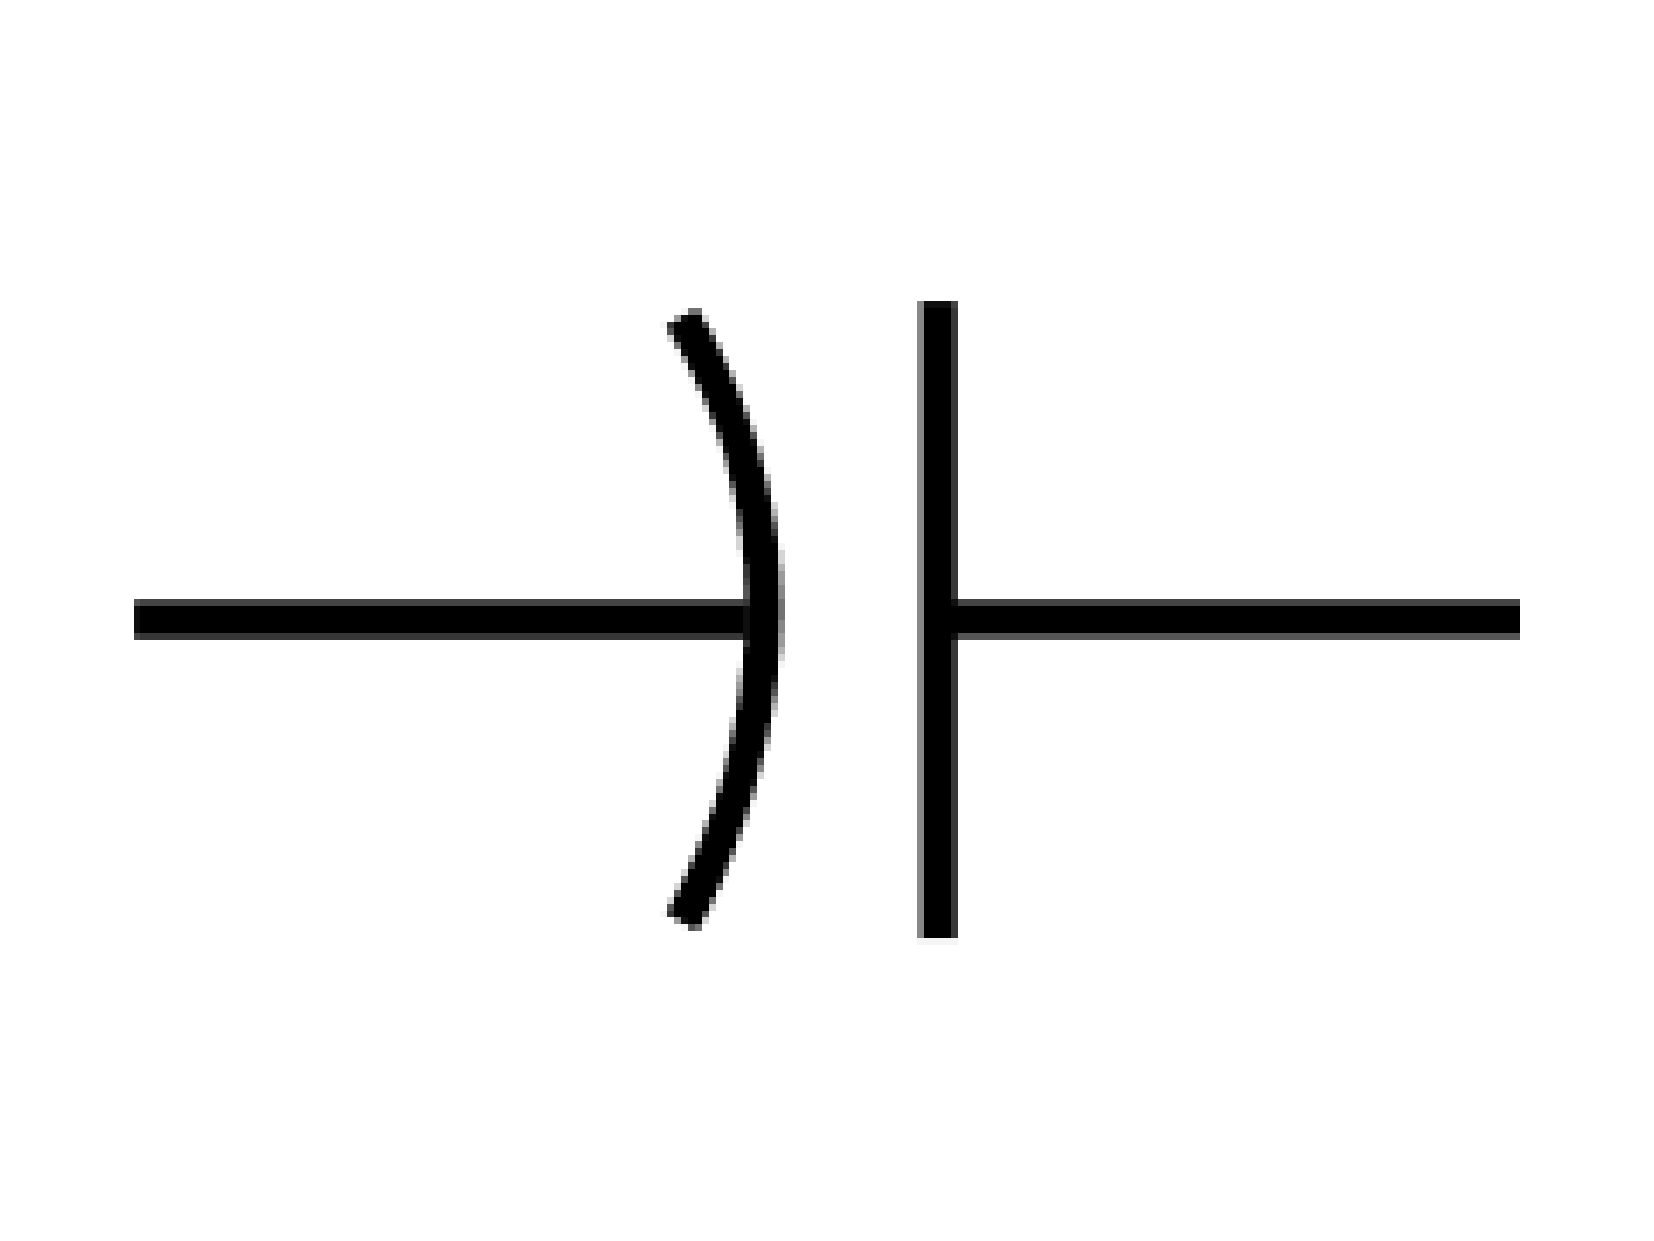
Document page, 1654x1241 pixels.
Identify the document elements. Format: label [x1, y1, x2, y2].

picture [134, 0, 1520, 1241]
